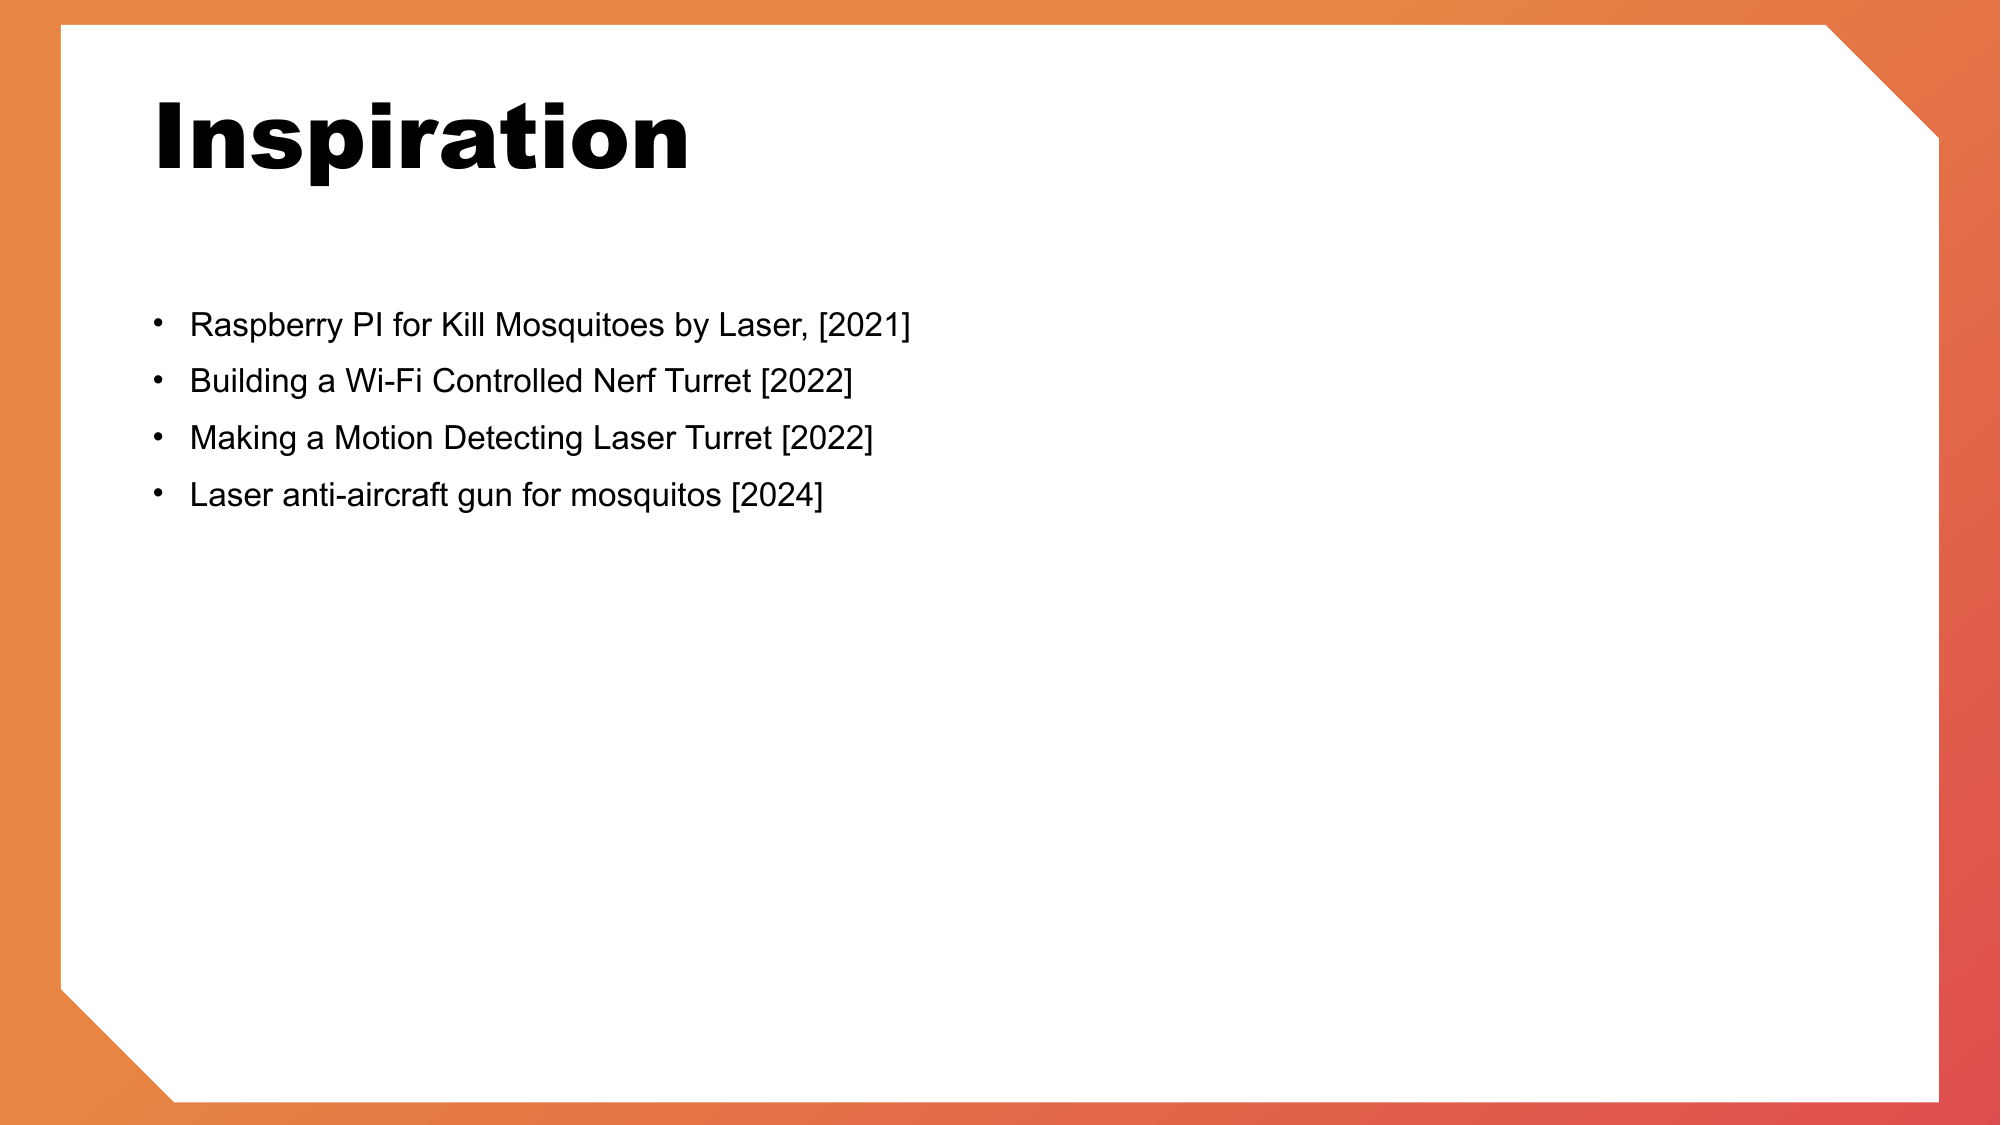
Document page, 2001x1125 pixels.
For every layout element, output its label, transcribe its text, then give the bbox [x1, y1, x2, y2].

list Raspberry PI for Kill Mosquitoes by Laser, [2021] Building a Wi-Fi Controlled Nerf Turret [2022] Making a Motion Detecting Laser Turret [2022] Laser anti-aircraft gun for mosquitos [2024] [137, 299, 976, 526]
title Inspiration [137, 59, 1863, 219]
